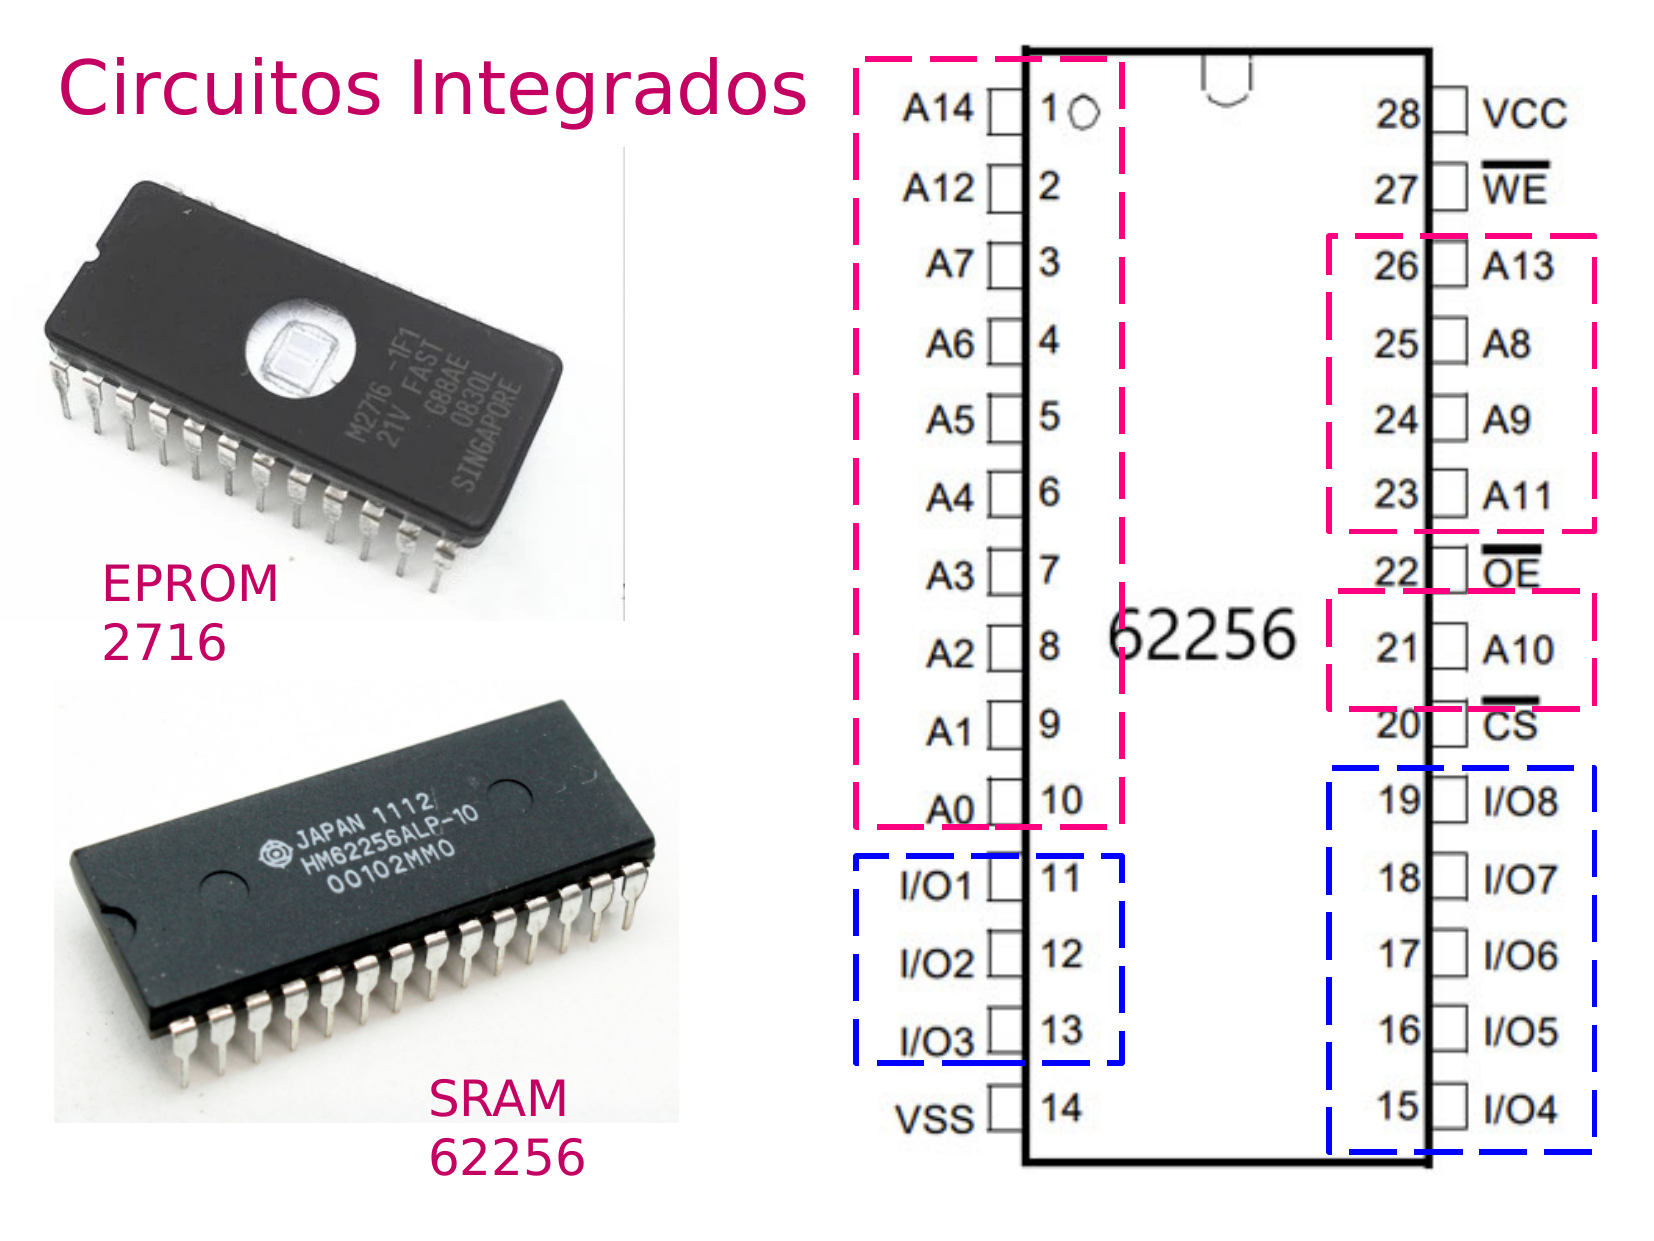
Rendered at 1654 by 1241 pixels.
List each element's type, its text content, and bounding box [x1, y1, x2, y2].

text_box EPROM 2716 [86, 547, 296, 680]
text_box SRAM 62256 [413, 1062, 642, 1195]
title Circuitos Integrados [57, 29, 1623, 148]
picture [0, 147, 625, 621]
picture [826, 17, 1636, 1208]
picture [54, 679, 680, 1123]
